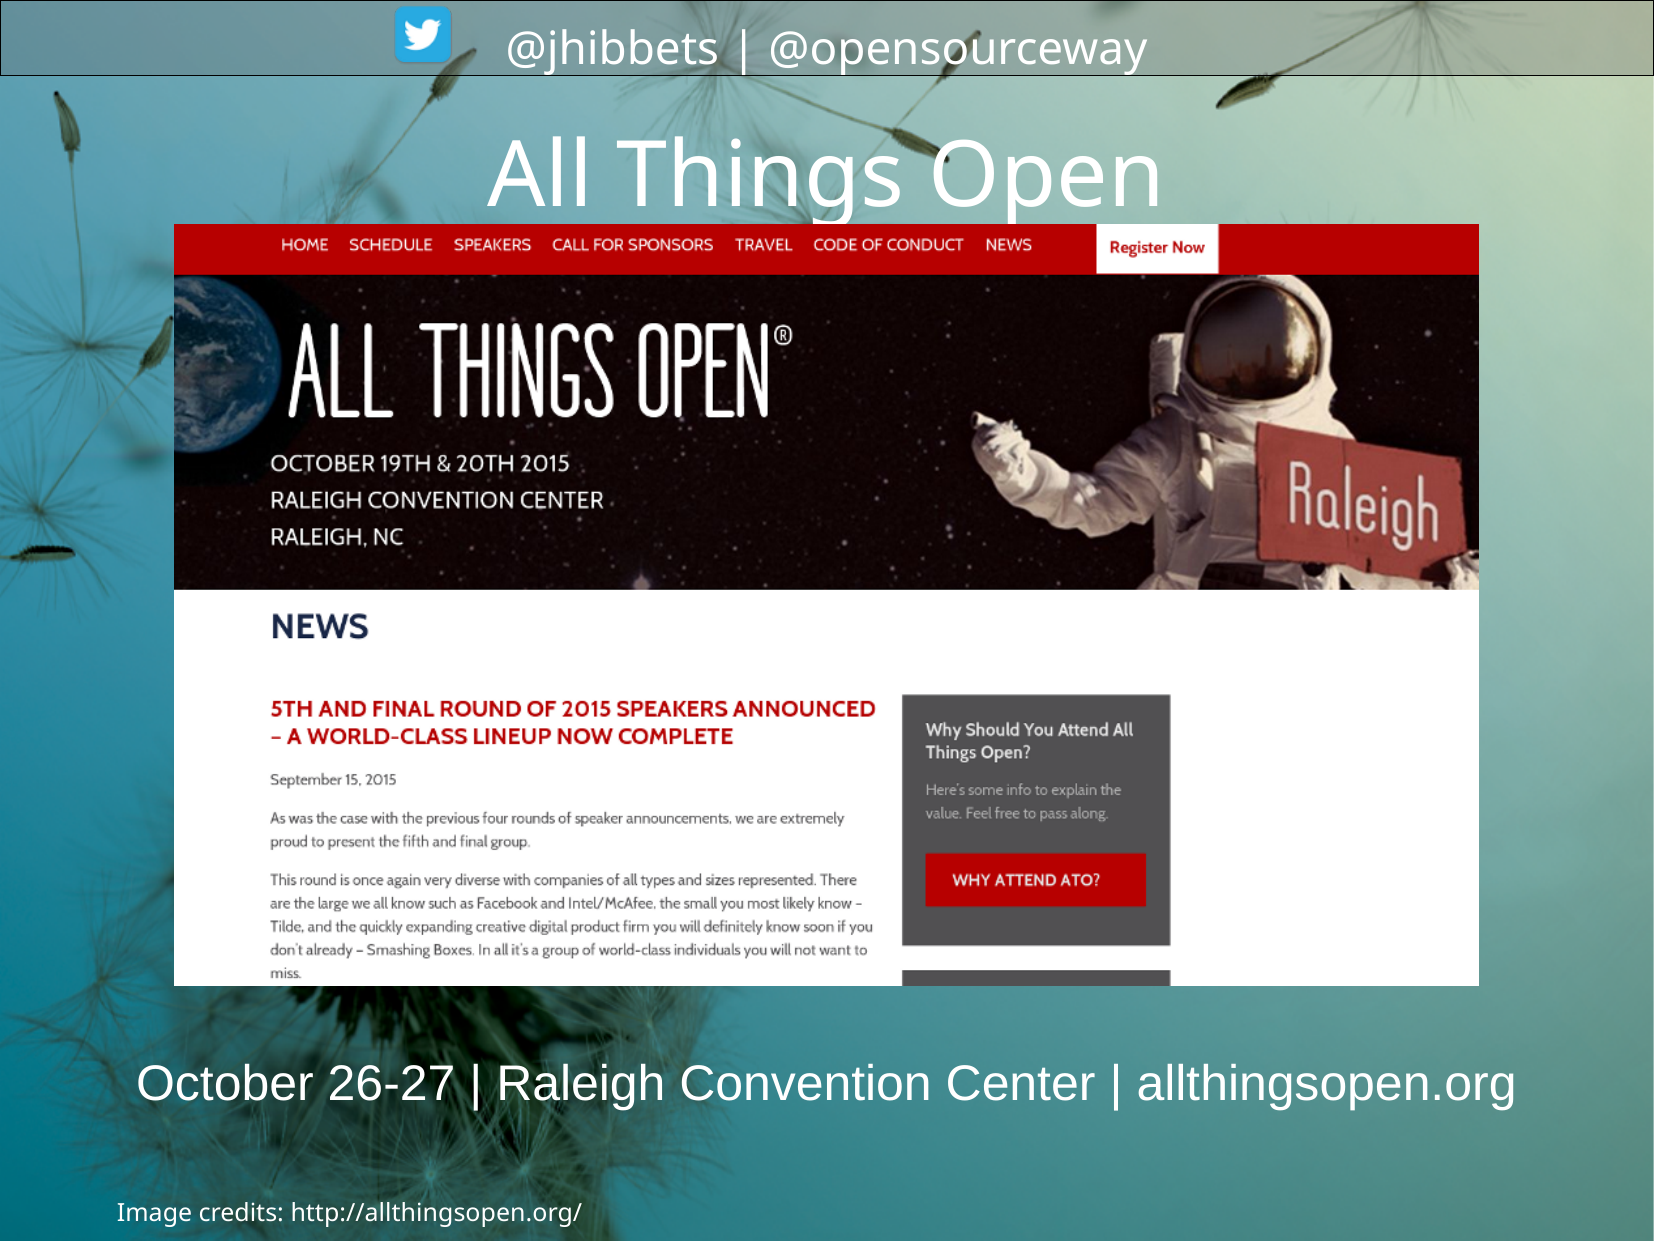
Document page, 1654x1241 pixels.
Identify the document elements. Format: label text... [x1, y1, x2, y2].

title All Things Open [82, 67, 1571, 275]
picture [0, 76, 1654, 1241]
text_box October 26-27 | Raleigh Convention Center | allthingsopen.org [121, 1047, 1533, 1118]
picture [393, 5, 454, 66]
text_box Image credits: http://allthingsopen.org/ [102, 1187, 1006, 1231]
